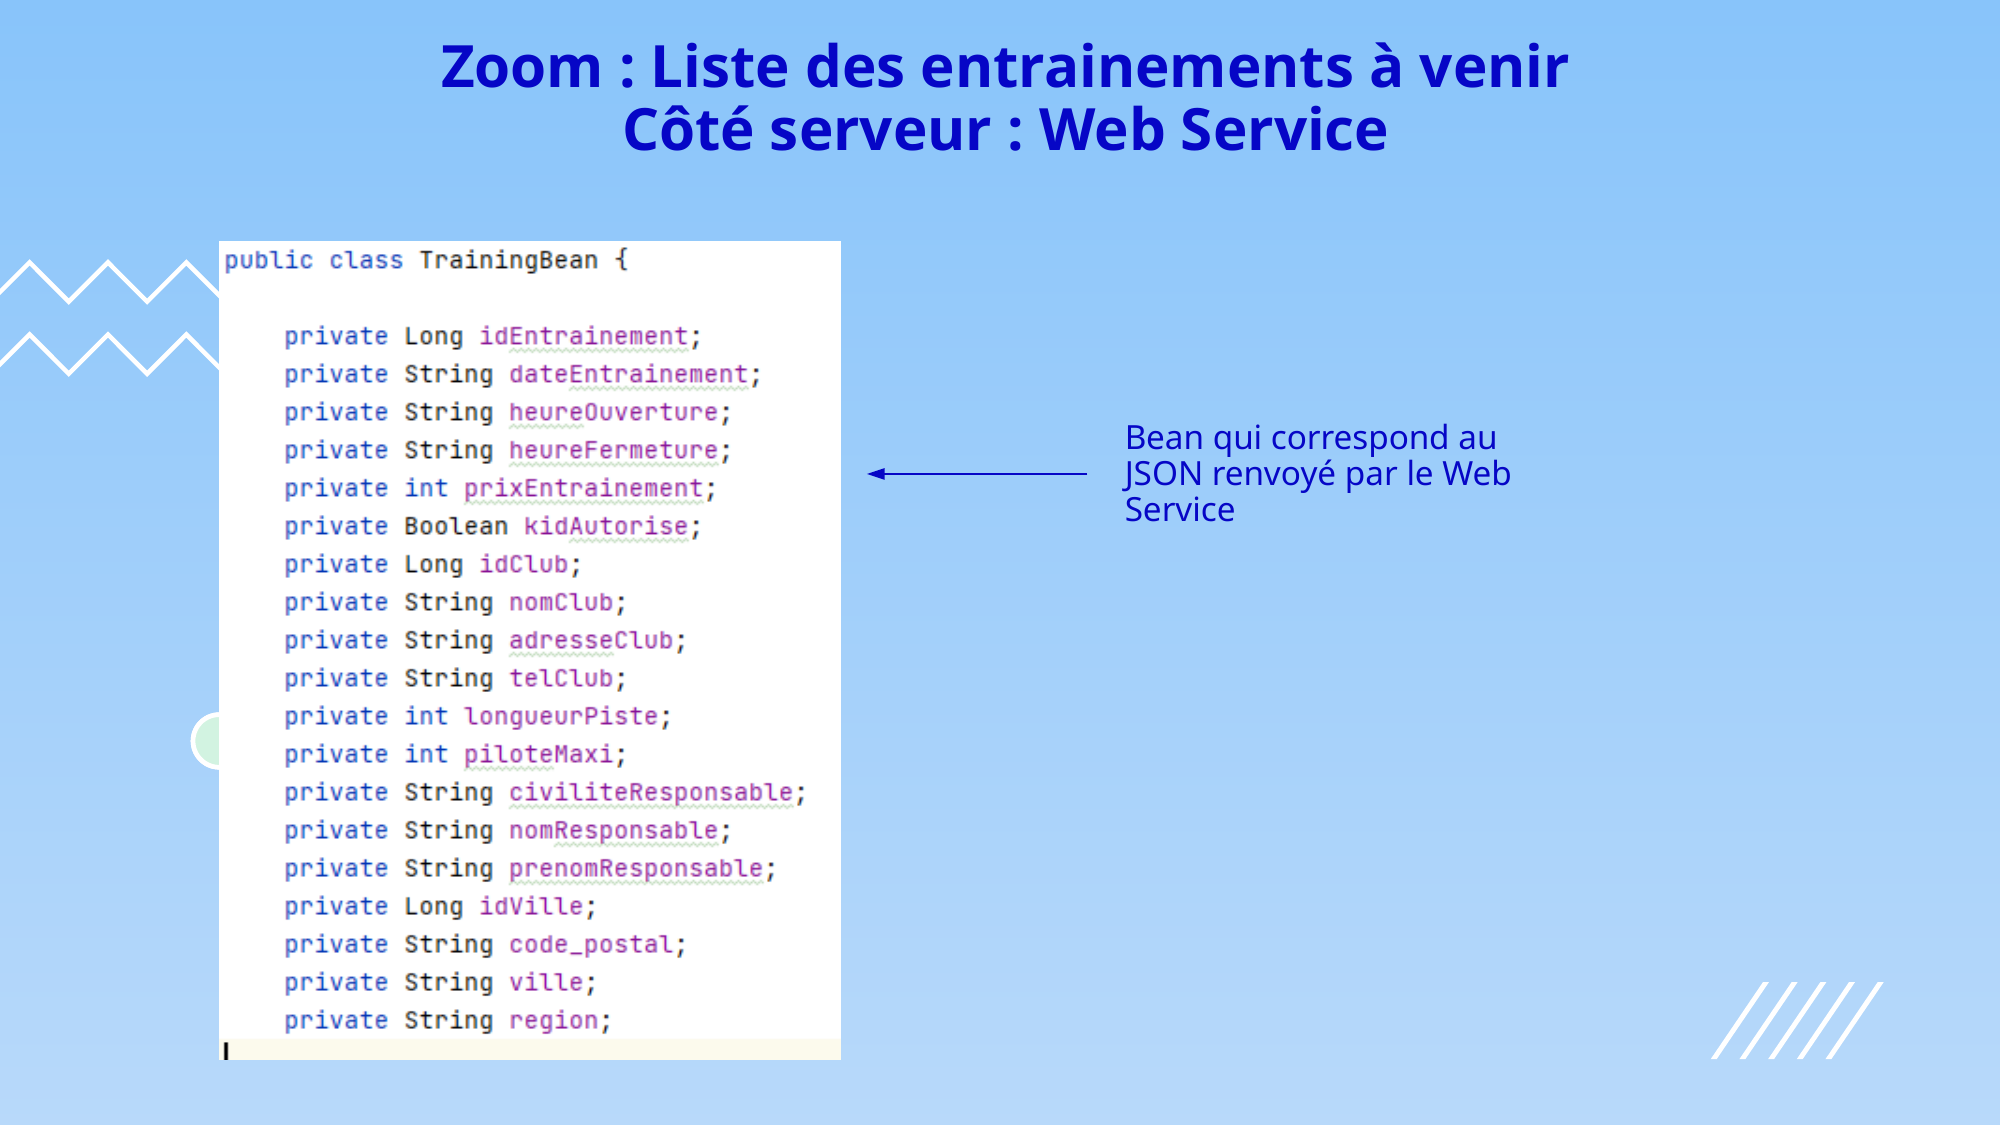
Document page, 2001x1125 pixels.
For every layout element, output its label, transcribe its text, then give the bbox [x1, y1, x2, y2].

picture [219, 241, 841, 1060]
text_box [0, 0, 2000, 1125]
text_box Zoom : Liste des entrainements à venir Côté serveur : Web Service [5, 0, 2000, 171]
text_box Bean qui correspond au JSON renvoyé par le Web Service [1101, 331, 1536, 536]
